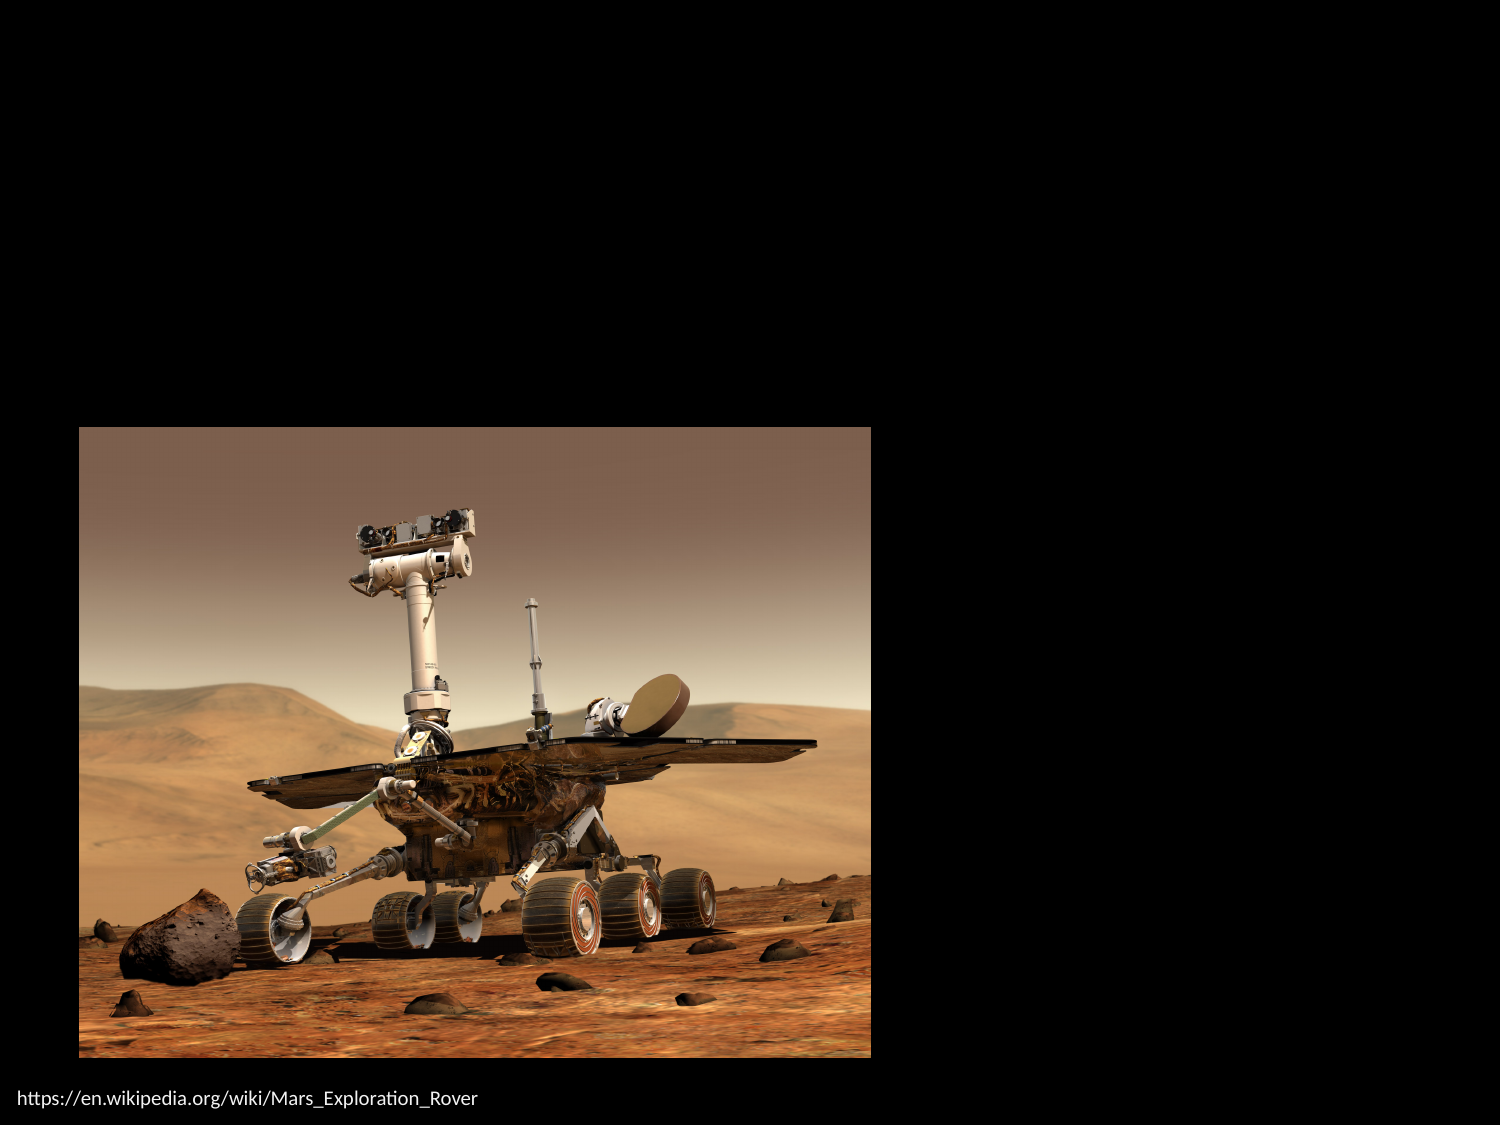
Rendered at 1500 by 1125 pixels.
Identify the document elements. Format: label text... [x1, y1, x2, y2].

picture [79, 427, 871, 1058]
text_box https://en.wikipedia.org/wiki/Mars_Exploration_Rover [1, 1052, 786, 1118]
